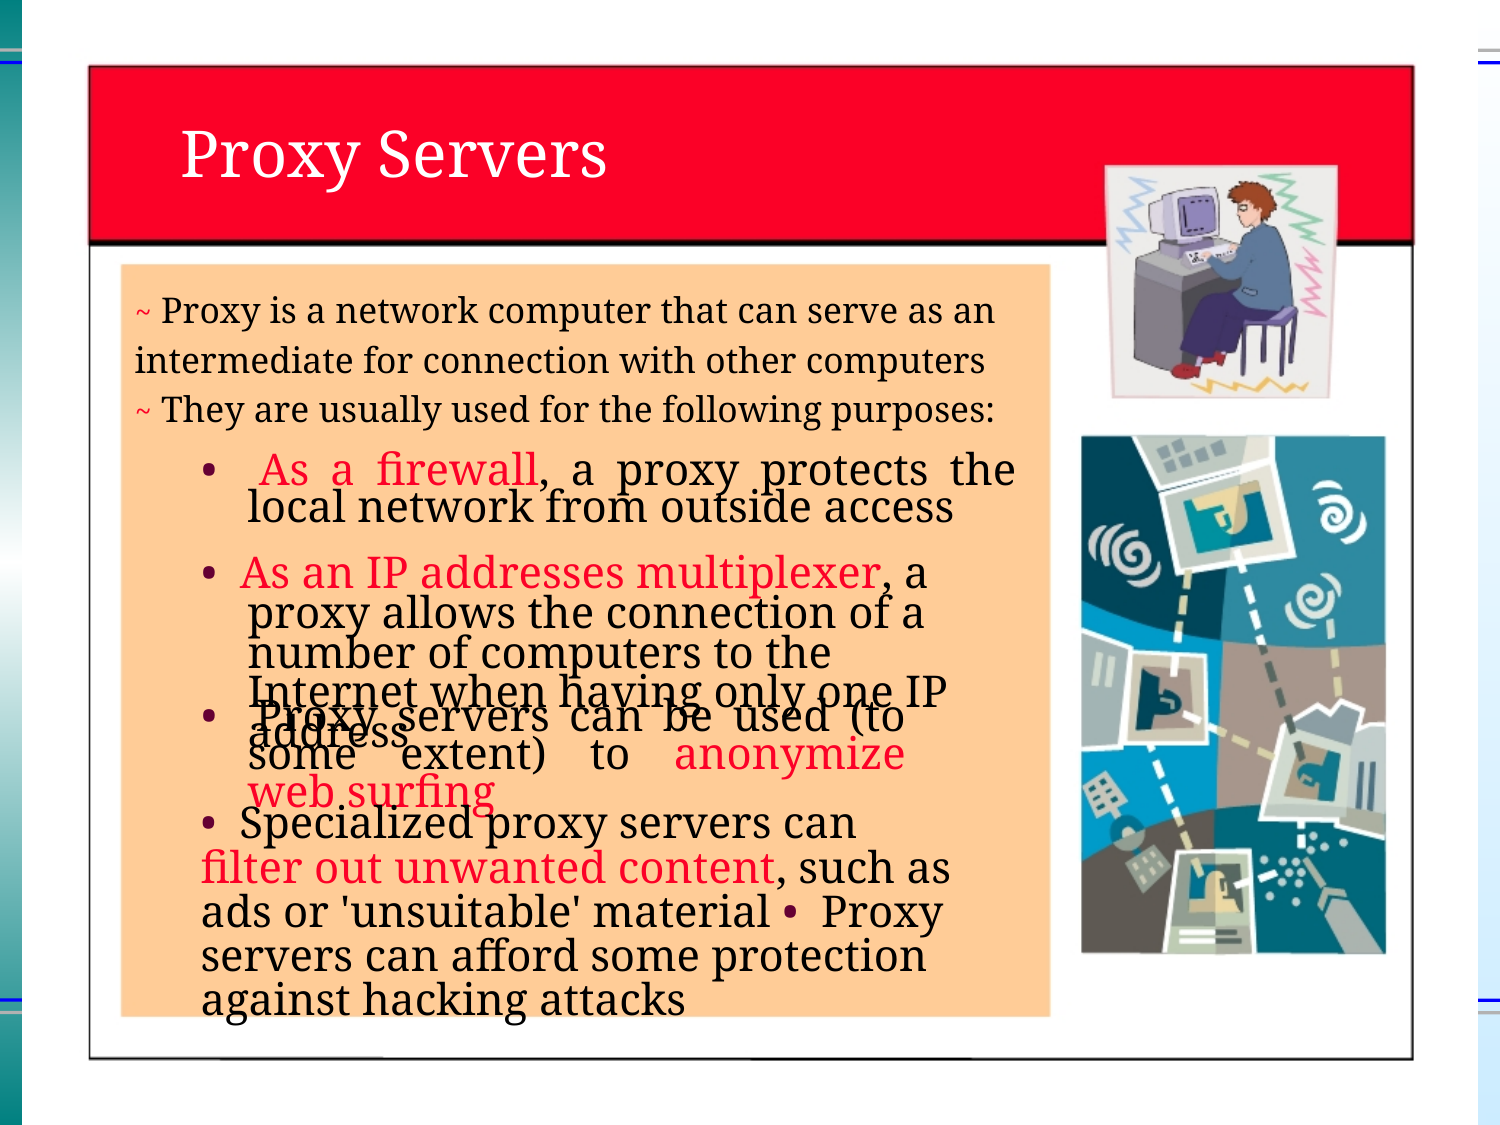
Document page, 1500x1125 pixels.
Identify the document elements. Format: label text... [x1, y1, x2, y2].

text_box • As an IP addresses multiplexer, a proxy allows the connection of a number of computers to the Internet when having only one IP address [200, 549, 1029, 765]
text_box • Specialized proxy servers can filter out unwanted content, such as ads or 'unsuitable' material • Proxy servers can afford some protection against hacking attacks [200, 795, 978, 1033]
text_box Proxy Servers [180, 116, 641, 199]
picture [22, 0, 1500, 1125]
text_box • As a firewall, a proxy protects the local network from outside access [200, 448, 1032, 540]
text_box ~ Proxy is a network computer that can serve as an intermediate for connection with other computers ~ They are usually used for the following purposes: [134, 273, 1015, 438]
text_box • Proxy servers can be used (to some extent) to anonymize web surfing [200, 694, 921, 795]
